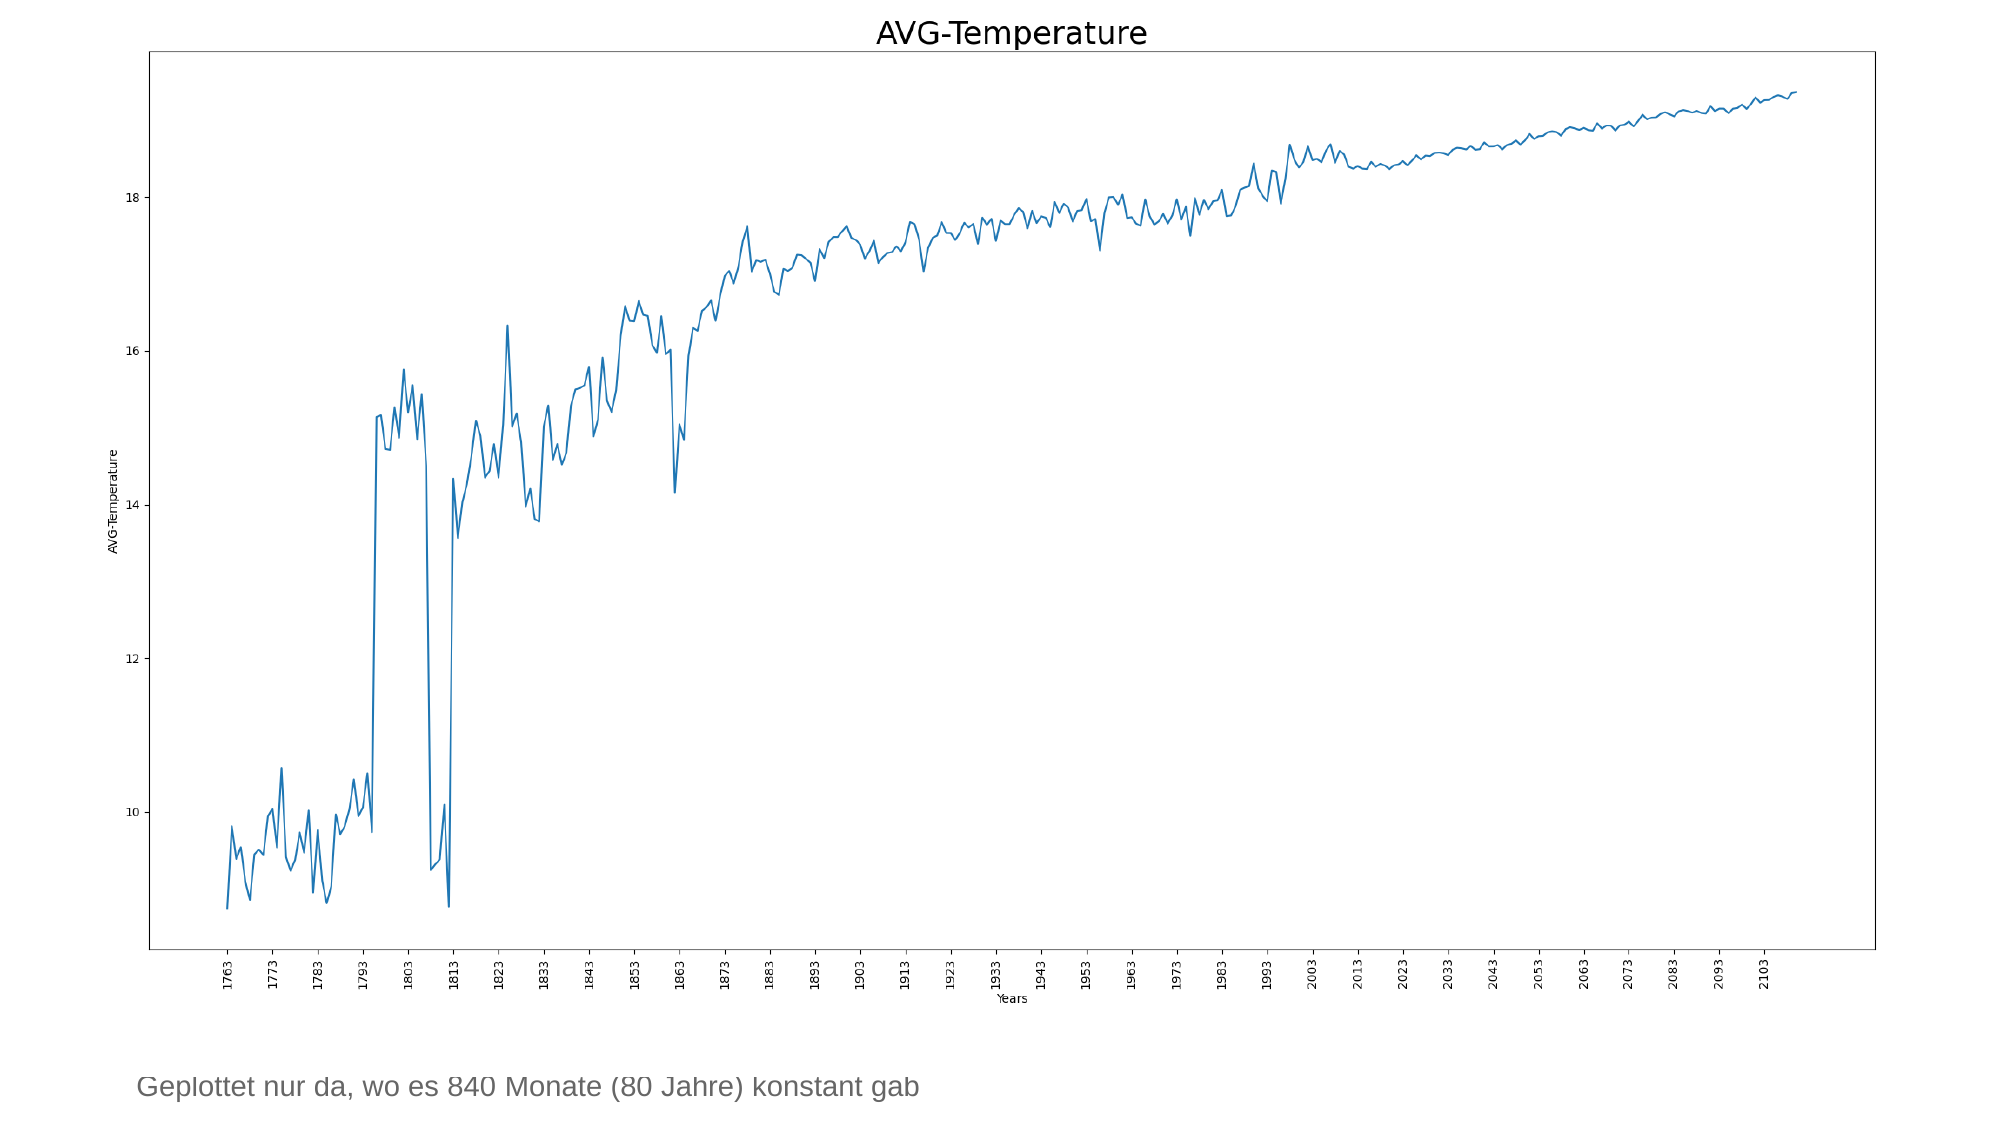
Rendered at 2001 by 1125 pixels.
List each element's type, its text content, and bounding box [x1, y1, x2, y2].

text_box Geplottet nur da, wo es 840 Monate (80 Jahre) konstant gab [121, 1077, 1595, 1125]
picture [0, 0, 2000, 1077]
